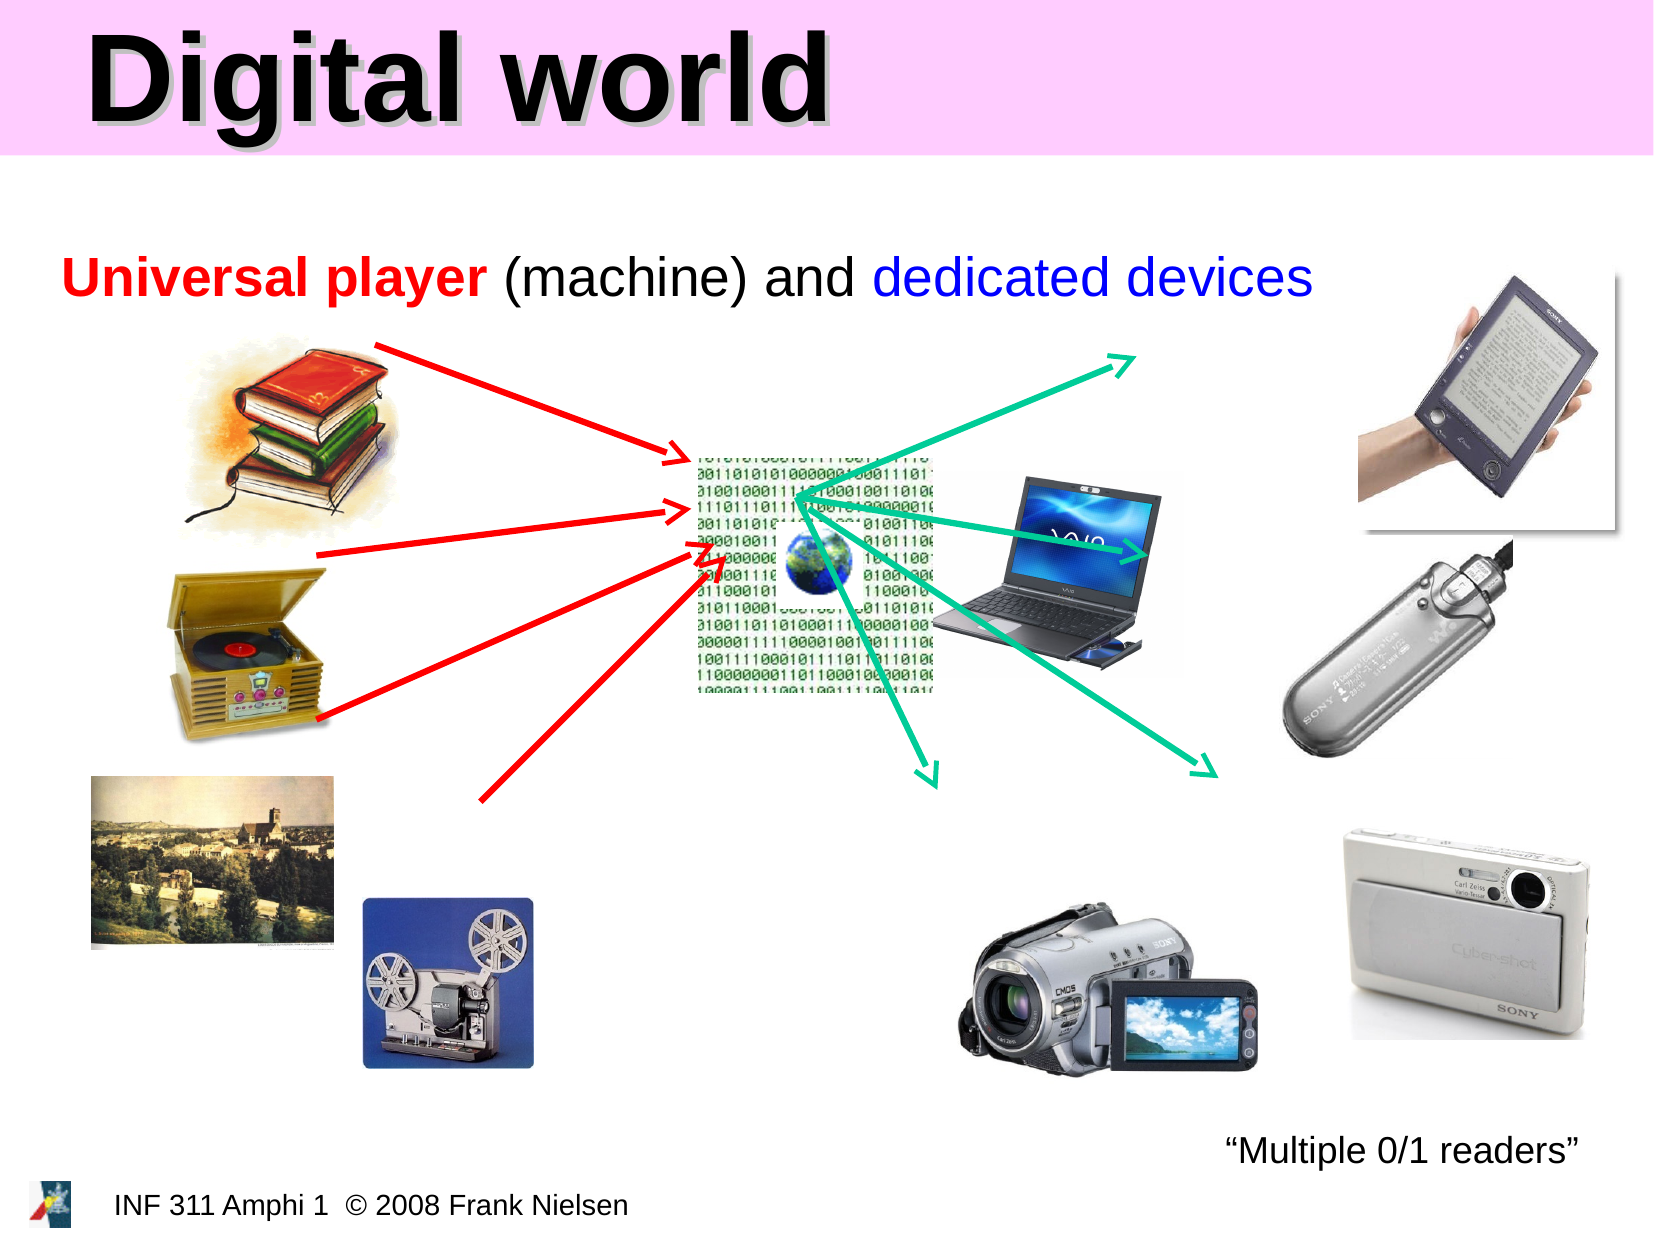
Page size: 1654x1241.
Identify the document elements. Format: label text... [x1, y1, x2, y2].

picture [837, 522, 863, 540]
picture [169, 316, 402, 549]
picture [156, 561, 336, 747]
picture [813, 522, 863, 610]
picture [91, 776, 334, 950]
text_box Digital world [0, 0, 1654, 156]
picture [1331, 820, 1601, 1040]
picture [29, 1181, 71, 1228]
text_box “Multiple 0/1 readers” [1210, 1122, 1594, 1179]
text_box Universal player (machine) and dedicated devices [31, 238, 1330, 872]
picture [1279, 265, 1625, 759]
picture [957, 878, 1258, 1105]
picture [362, 897, 534, 1069]
picture [776, 522, 847, 610]
